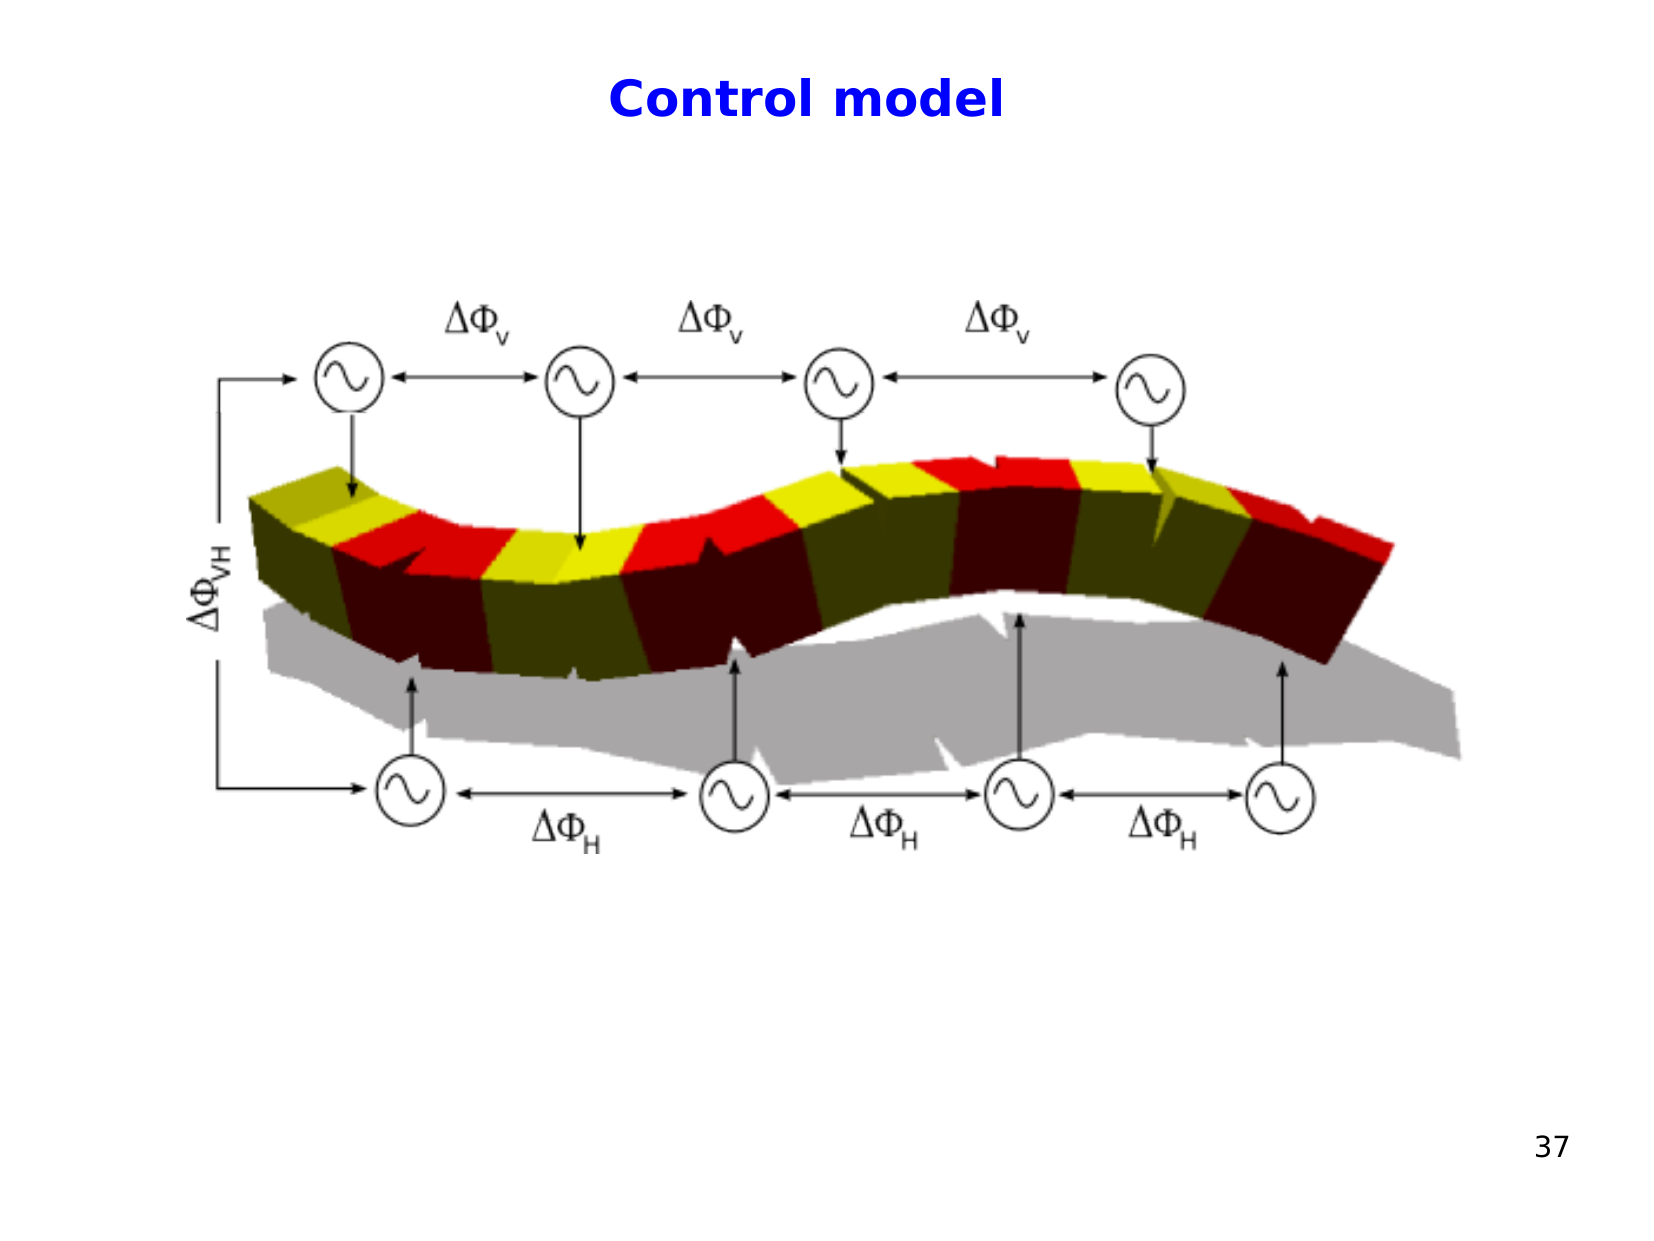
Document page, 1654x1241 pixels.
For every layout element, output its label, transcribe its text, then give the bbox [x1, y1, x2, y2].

picture [186, 300, 1501, 854]
text_box Control model [593, 62, 1021, 136]
